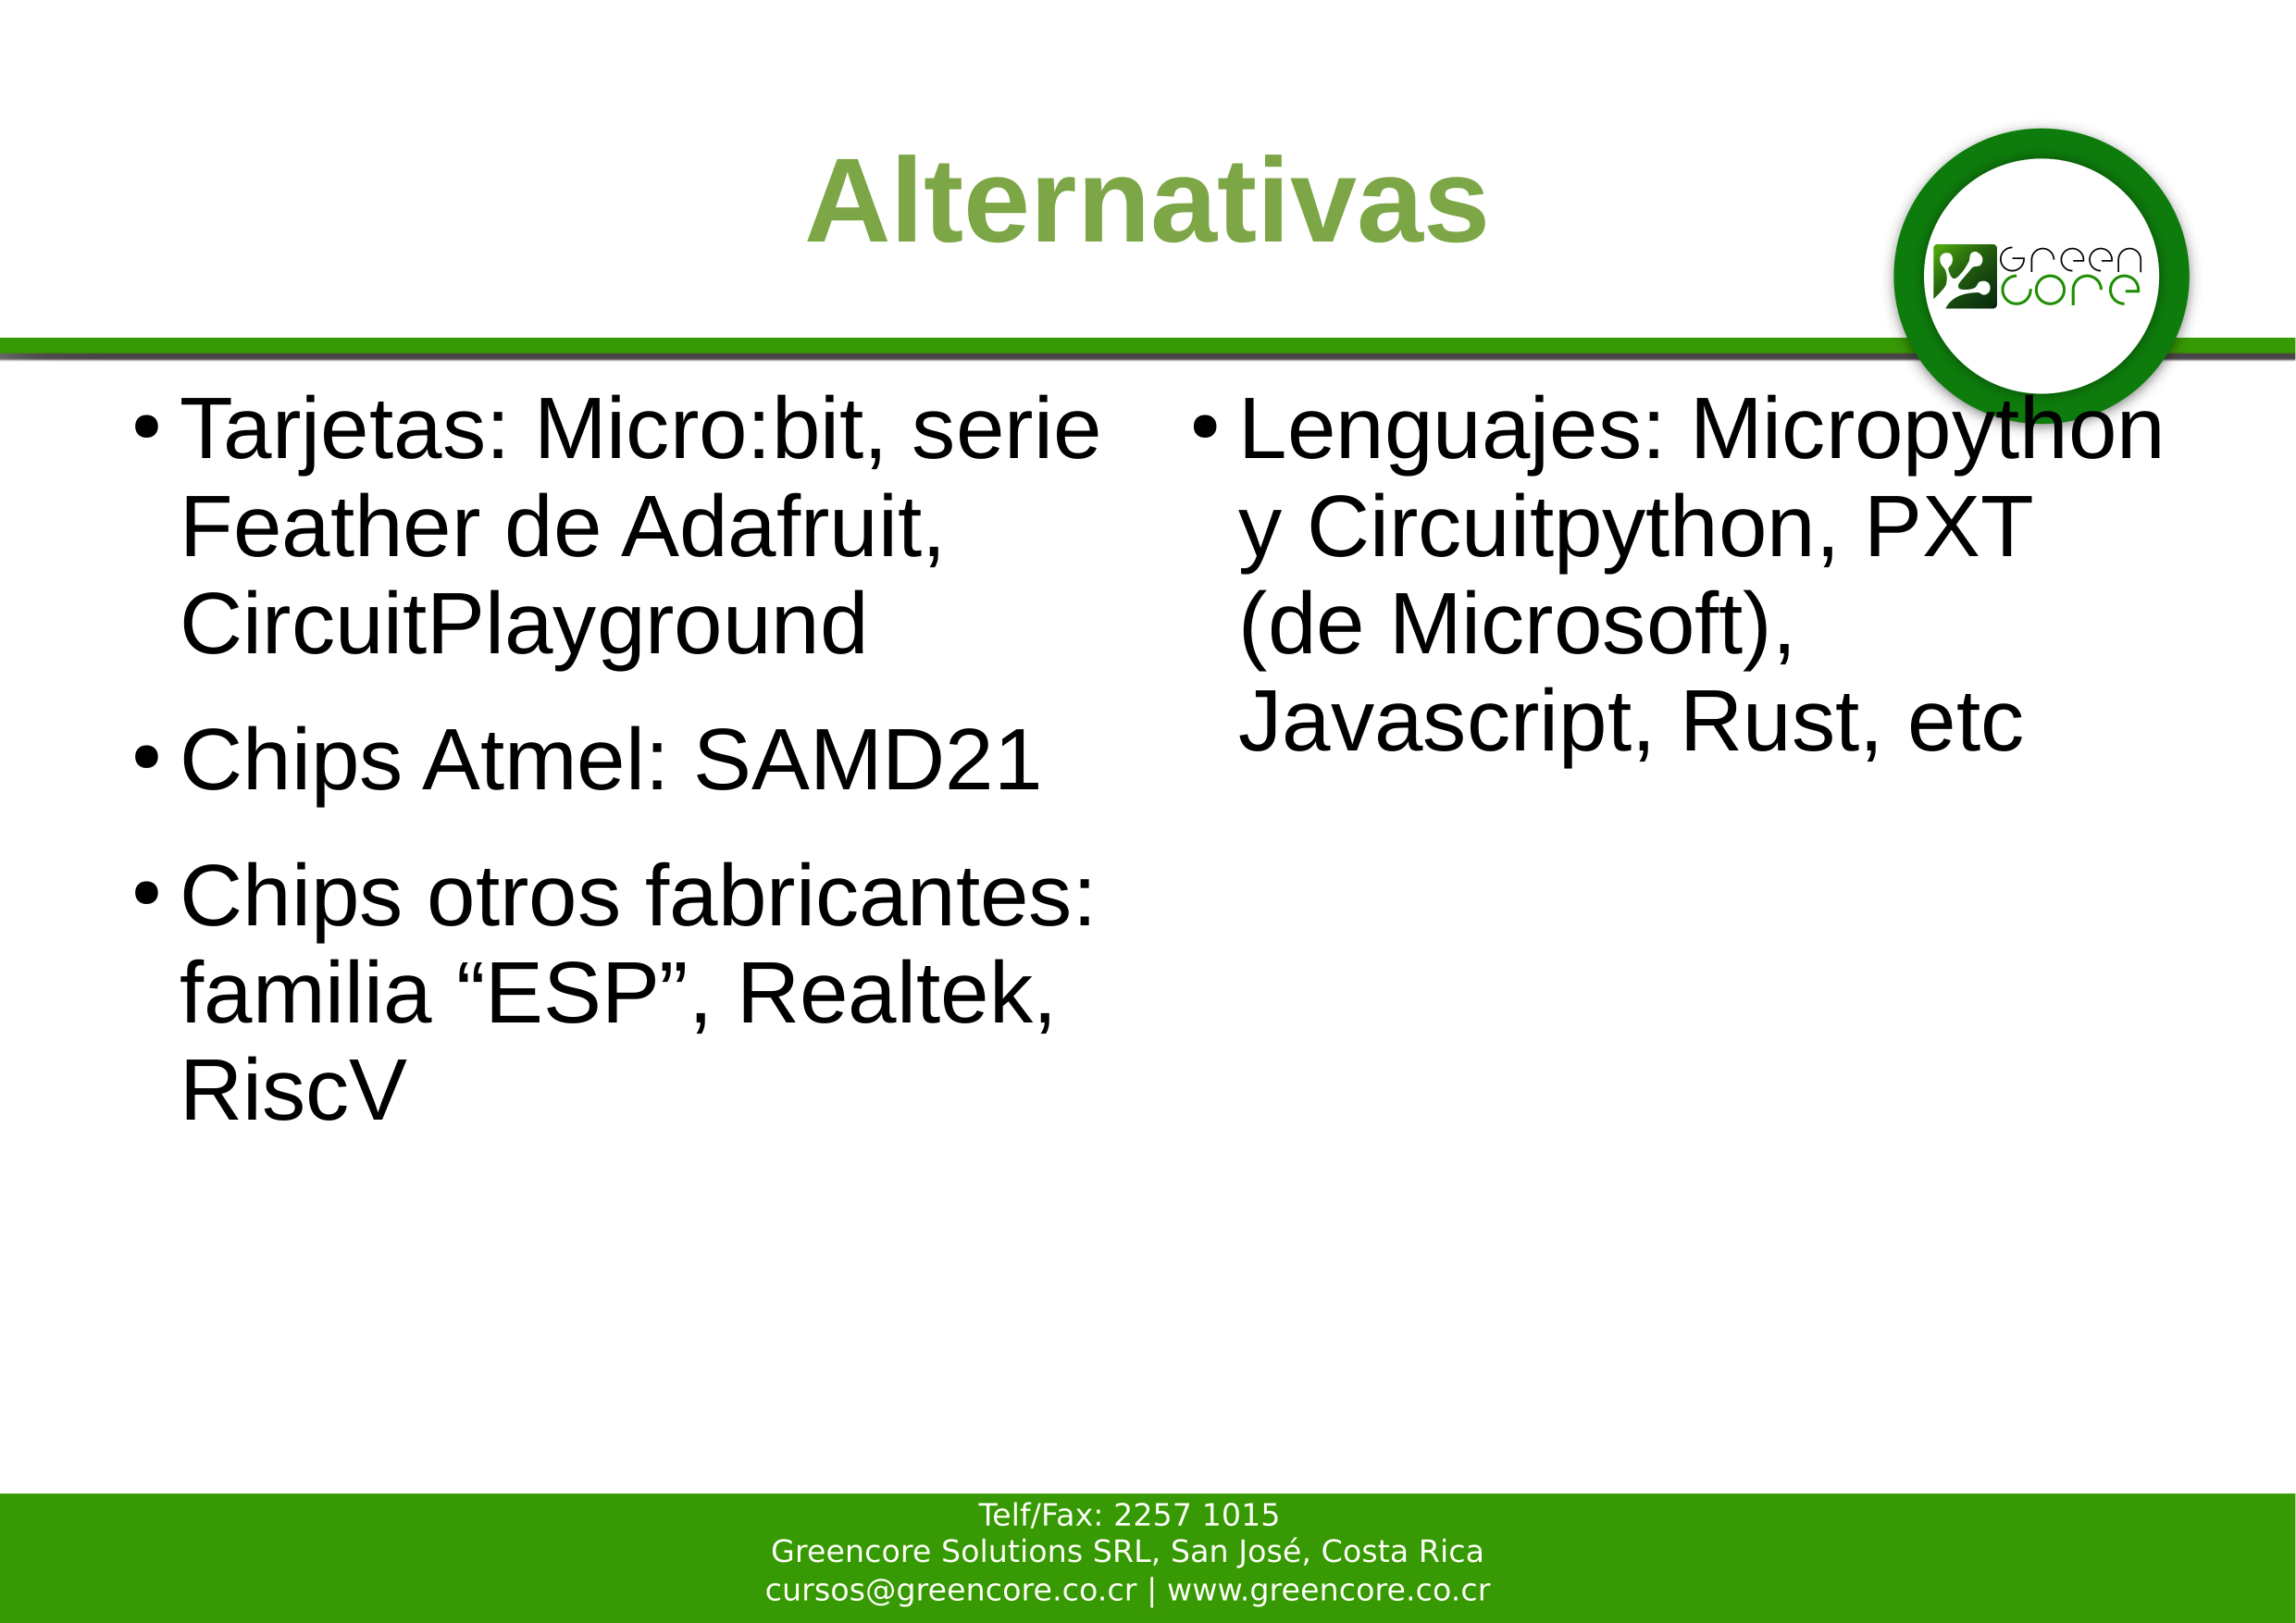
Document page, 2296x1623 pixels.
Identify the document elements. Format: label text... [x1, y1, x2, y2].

title Alternativas [115, 64, 2181, 336]
list Tarjetas: Micro:bit, serie Feather de Adafruit, CircuitPlayground Chips Atmel: SAMD21 Chips otros fabricantes: familia “ESP”, Realtek, RiscV [115, 379, 1123, 1321]
list Lenguajes: Micropython y Circuitpython, PXT (de Microsoft), Javascript, Rust, etc [1173, 379, 2182, 1321]
picture [0, 0, 2296, 1623]
